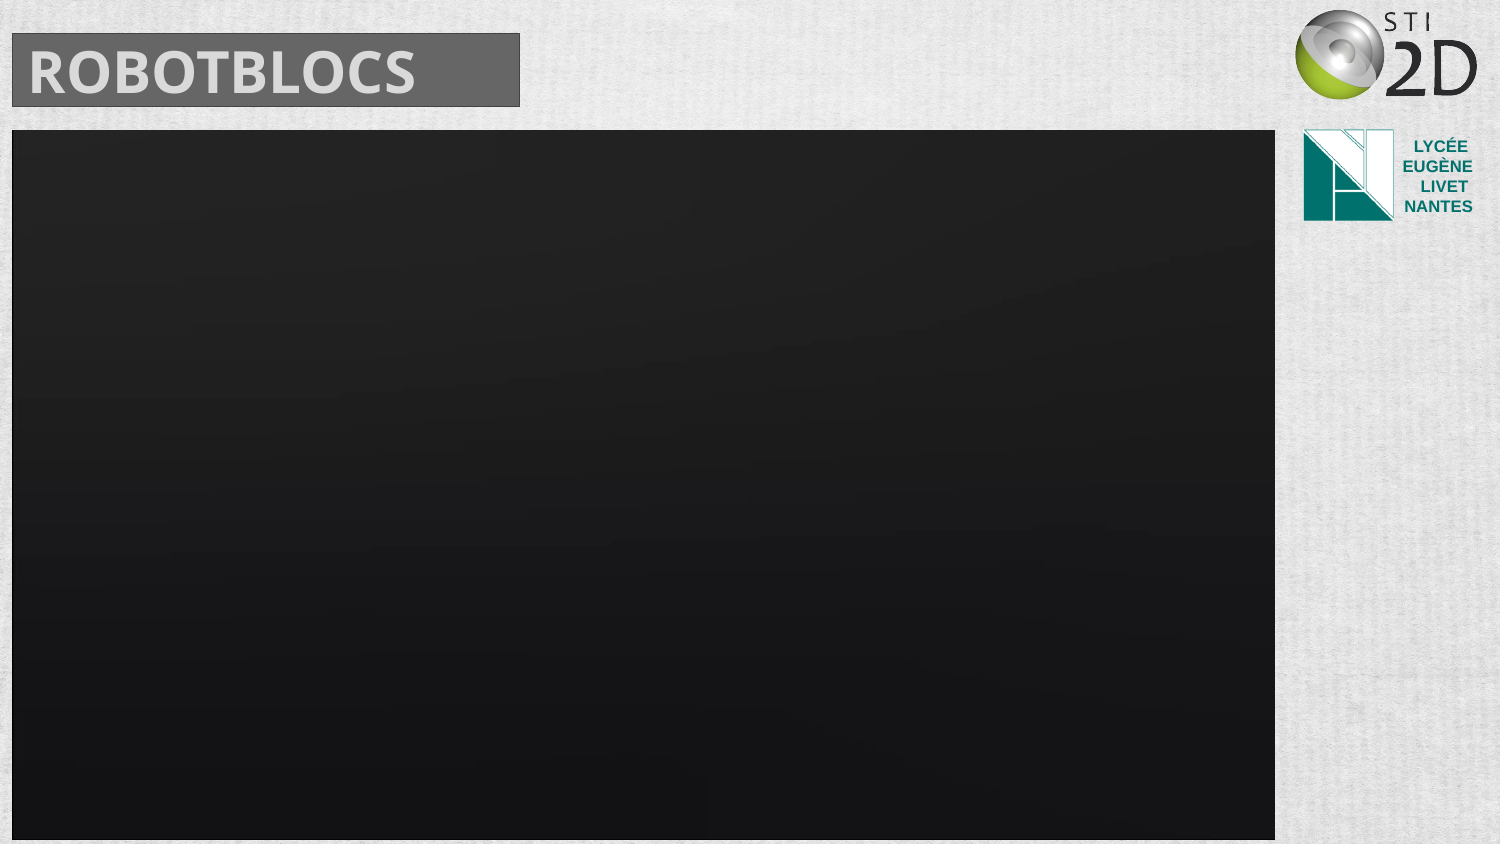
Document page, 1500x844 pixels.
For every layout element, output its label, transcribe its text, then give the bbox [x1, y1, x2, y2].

text_box [11, 129, 1276, 841]
text_box ROBOTBLOCS [12, 33, 520, 107]
text_box LYCÉE EUGÈNE LIVET NANTES [1311, 120, 1489, 225]
picture [0, 0, 1500, 844]
